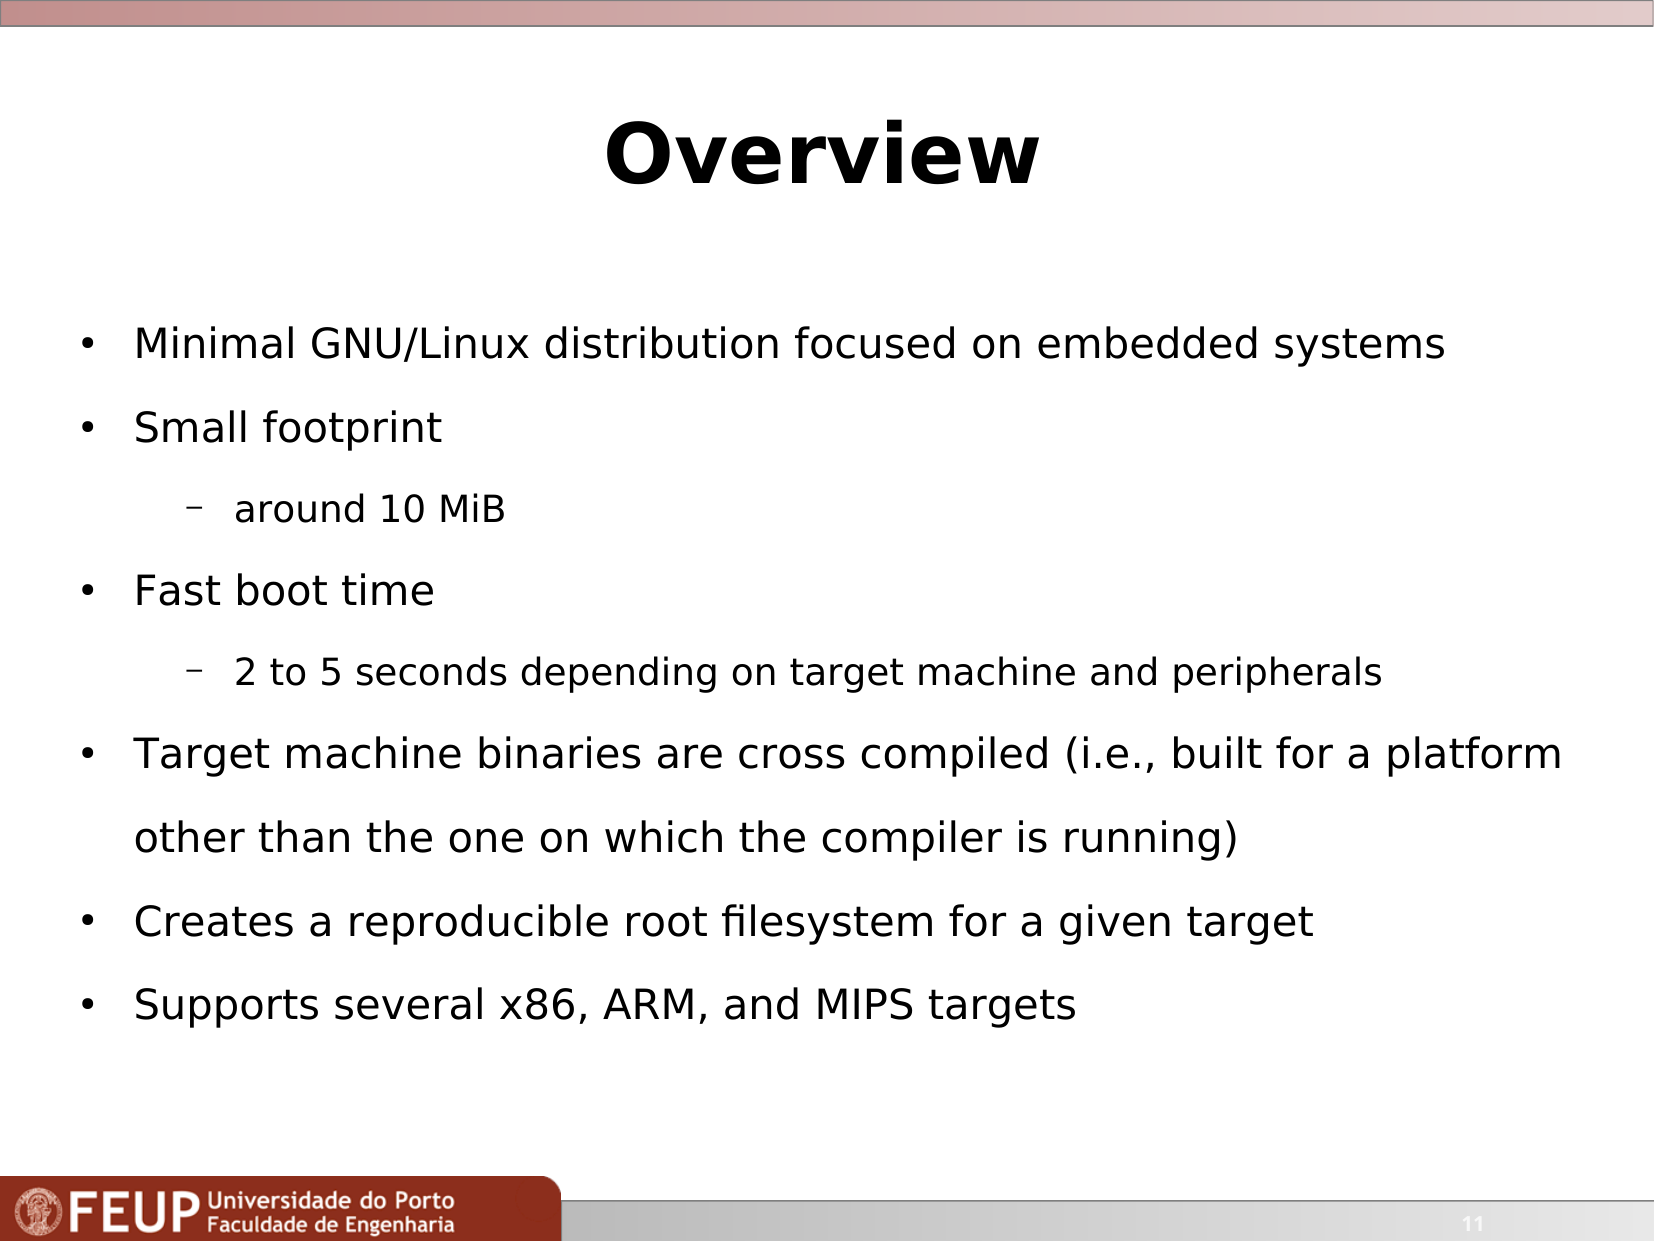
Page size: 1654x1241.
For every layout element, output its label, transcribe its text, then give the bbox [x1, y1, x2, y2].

title Overview [64, 70, 1582, 239]
picture [0, 1176, 561, 1241]
list Minimal GNU/Linux distribution focused on embedded systems Small footprint around 10 MiB Fast boot time 2 to 5 seconds depending on target machine and peripherals Target machine binaries are cross compiled (i.e., built for a platform other than the one on which the compiler is running) Creates a reproducible root filesystem for a given target Supports several x86, ARM, and MIPS targets [62, 319, 1589, 1040]
